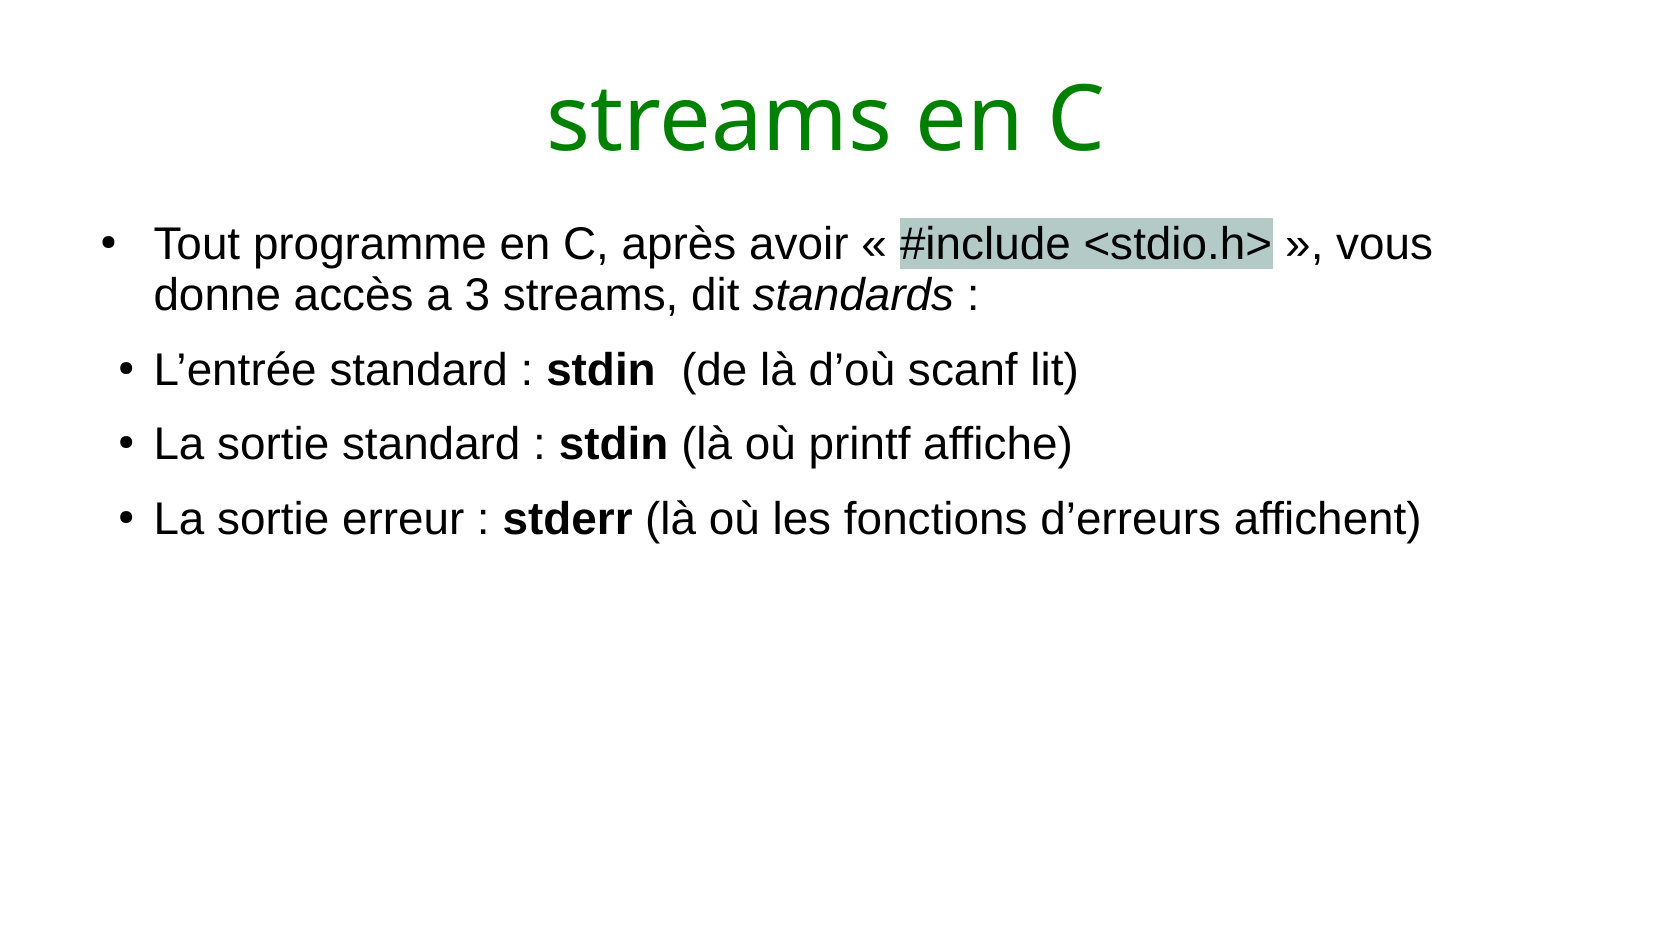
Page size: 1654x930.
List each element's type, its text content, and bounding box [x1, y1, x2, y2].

list Tout programme en C, après avoir « #include <stdio.h> », vous donne accès a 3 streams, dit standards : L’entrée standard : stdin (de là d’où scanf lit) La sortie standard : stdin (là où printf affiche) La sortie erreur : stderr (là où les fonctions d’erreurs affichent) [82, 217, 1571, 757]
title streams en C [82, 37, 1571, 193]
